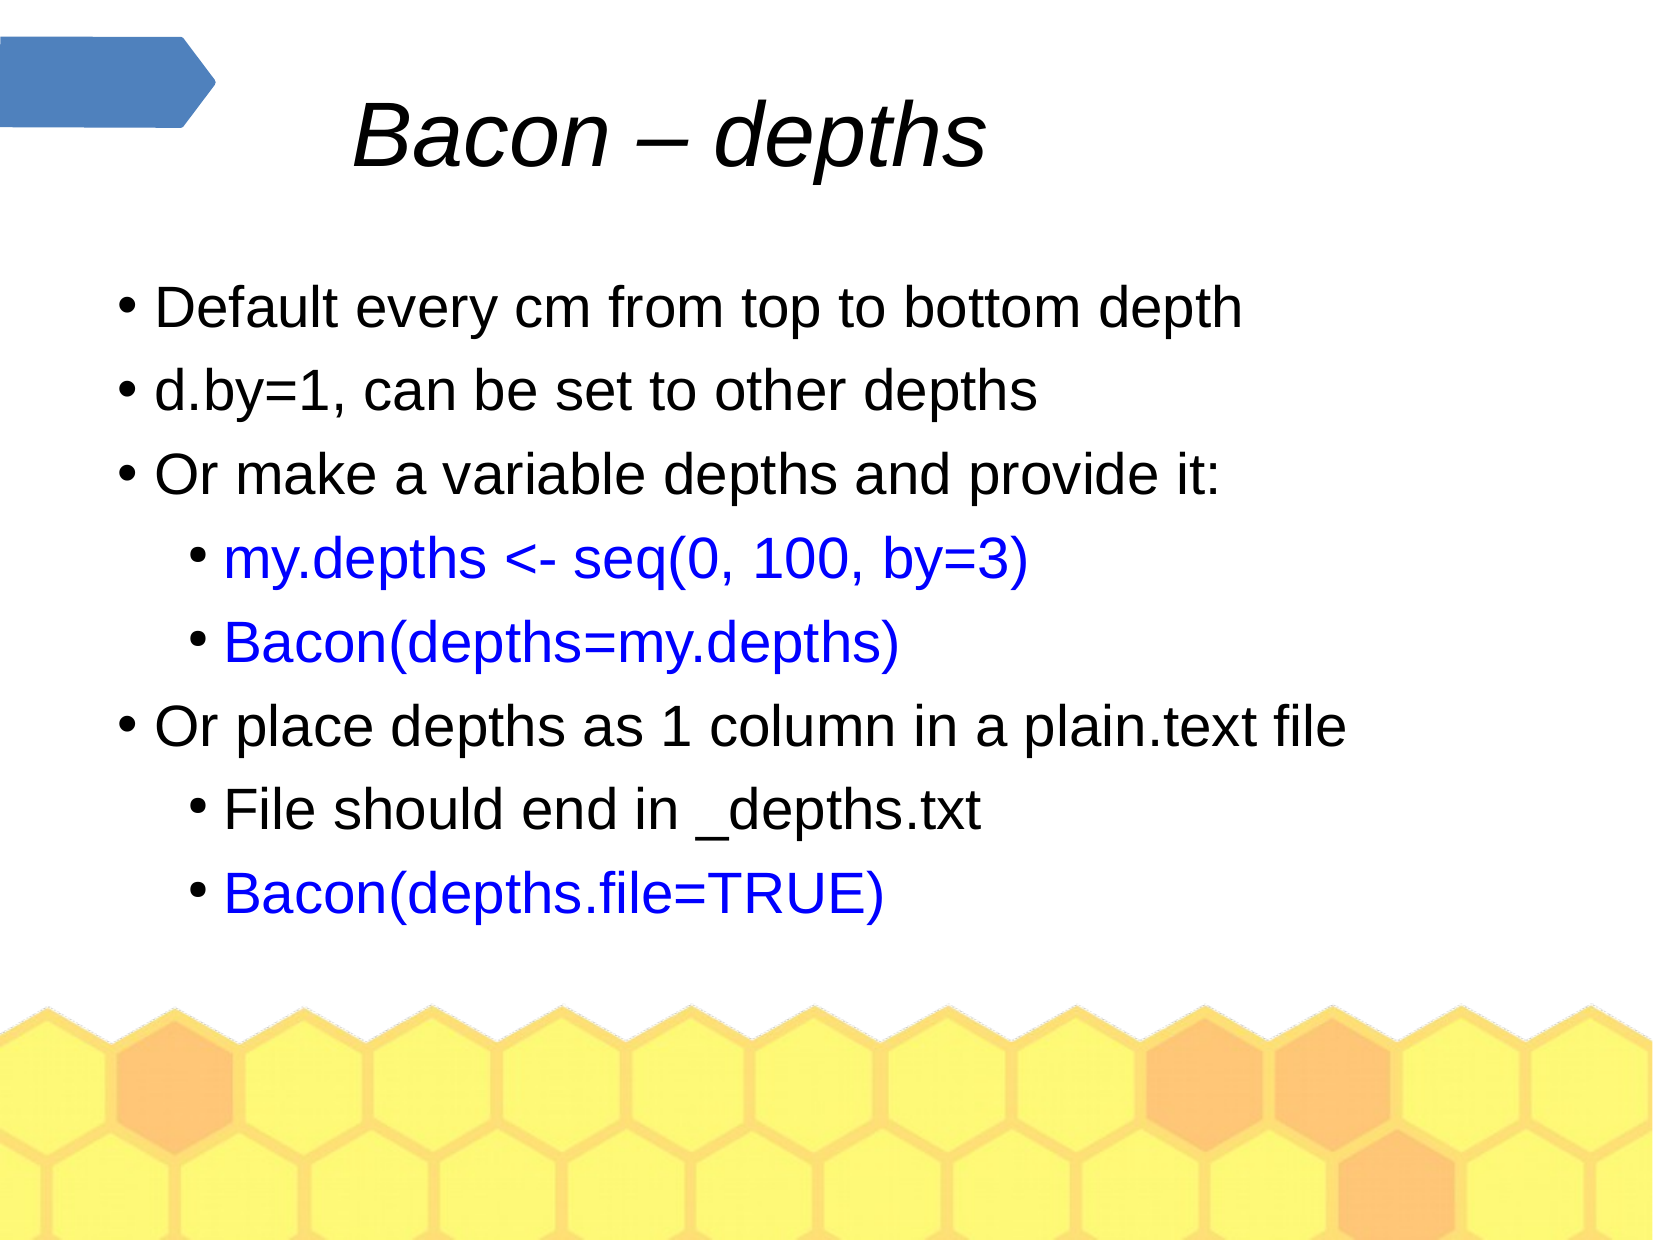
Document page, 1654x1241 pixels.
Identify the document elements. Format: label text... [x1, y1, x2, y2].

text_box Bacon – depths [351, 21, 1560, 253]
text_box Default every cm from top to bottom depth d.by=1, can be set to other depths Or make a variable depths and provide it: my.depths <- seq(0, 100, by=3) Bacon(depths=my.depths) Or place depths as 1 column in a plain.text file File should end in _depths.txt Bacon(depths.file=TRUE) [116, 276, 1560, 960]
picture [0, 1001, 1653, 1240]
